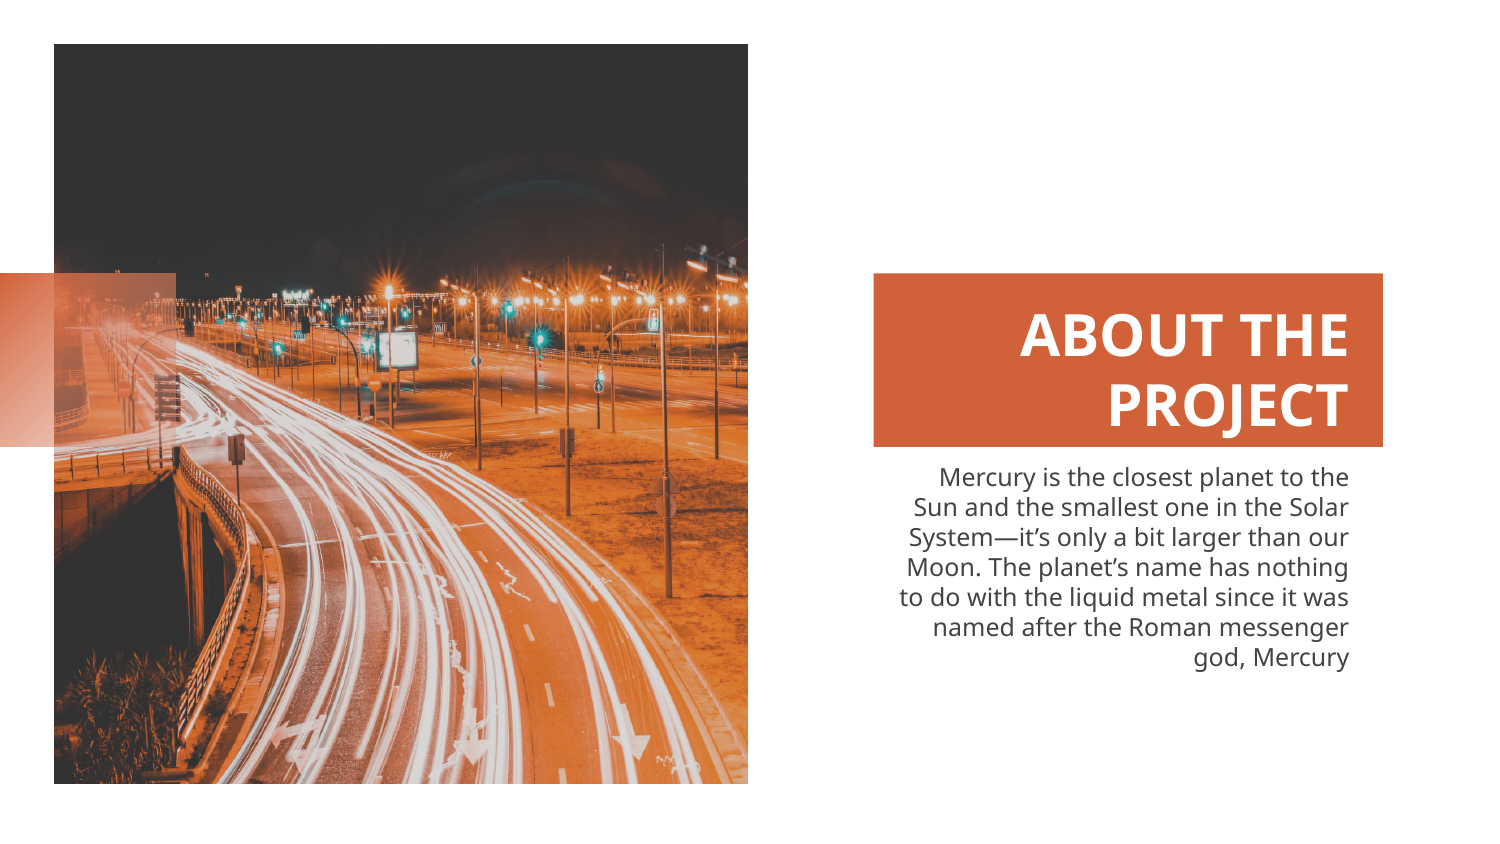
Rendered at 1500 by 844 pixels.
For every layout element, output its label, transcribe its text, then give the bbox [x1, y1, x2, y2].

subtitle Mercury is the closest planet to the Sun and the smallest one in the Solar System—it’s only a bit larger than our Moon. The planet’s name has nothing to do with the liquid metal since it was named after the Roman messenger god, Mercury [879, 446, 1365, 740]
title ABOUT THE PROJECT [891, 116, 1365, 446]
text_box [0, 273, 176, 447]
text_box [1365, 273, 1383, 447]
picture [54, 44, 748, 784]
text_box [873, 273, 891, 447]
